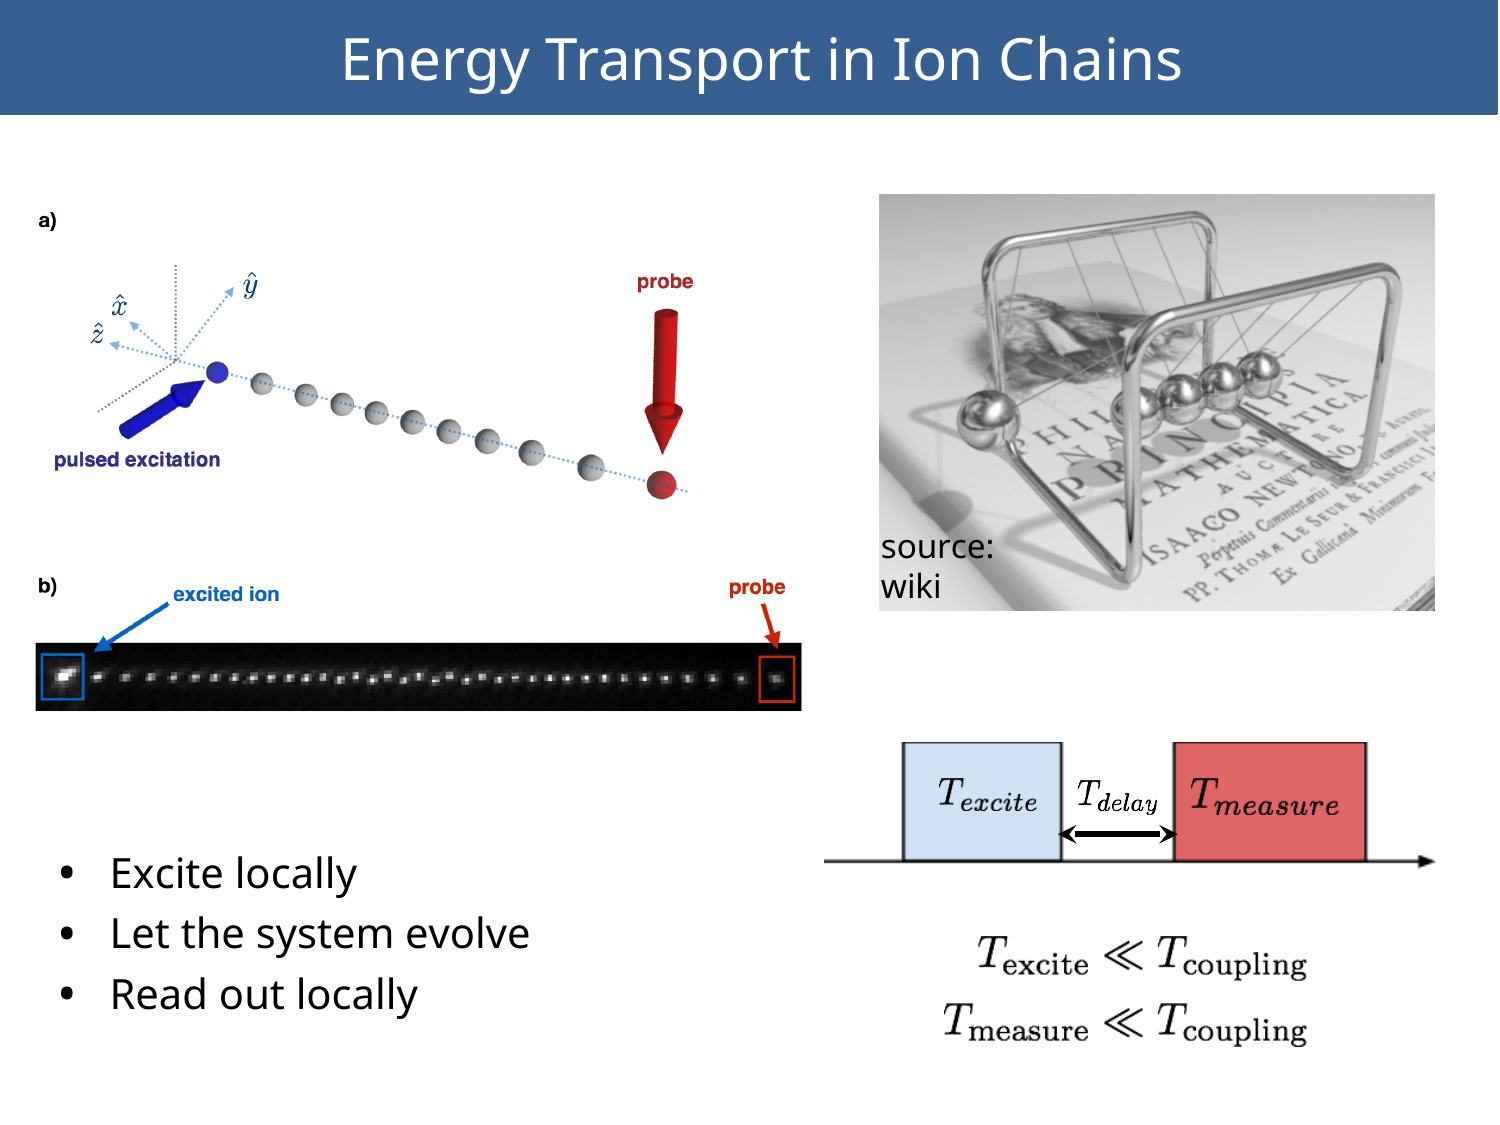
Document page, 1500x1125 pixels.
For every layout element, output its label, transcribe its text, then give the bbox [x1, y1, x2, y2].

title Energy Transport in Ion Chains [90, 21, 1433, 153]
picture [944, 936, 1308, 1047]
picture [27, 198, 809, 744]
text_box source: wiki [881, 541, 1048, 590]
picture [824, 742, 1459, 882]
text_box Excite locally Let the system evolve Read out locally [58, 698, 998, 1085]
picture [879, 194, 1435, 611]
